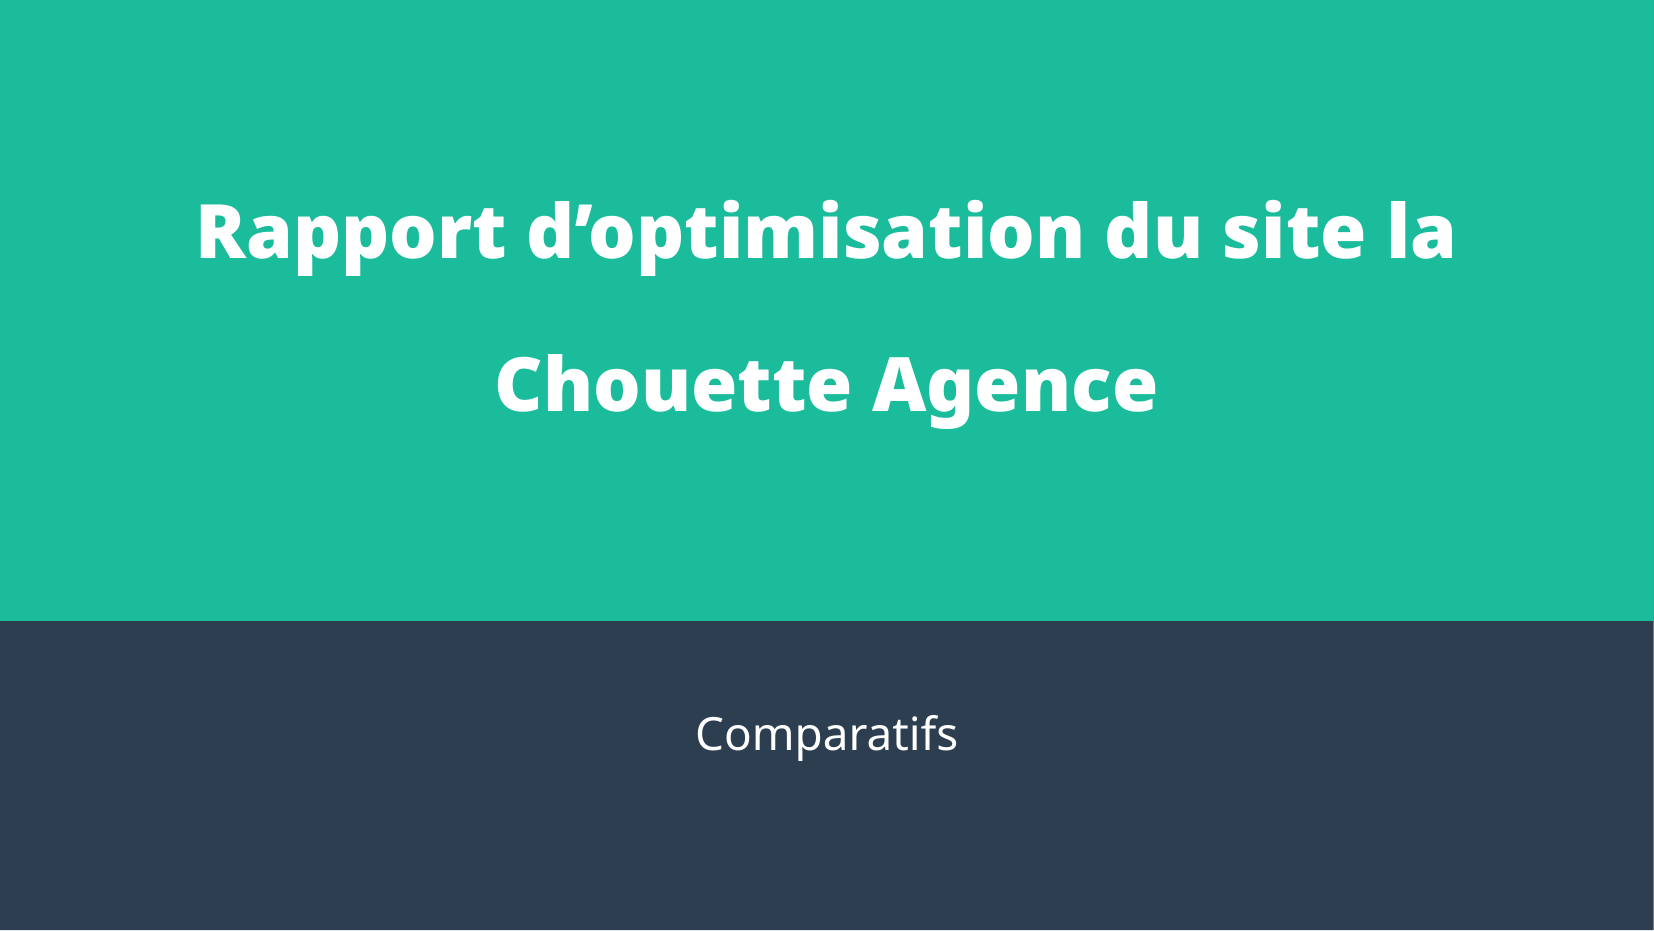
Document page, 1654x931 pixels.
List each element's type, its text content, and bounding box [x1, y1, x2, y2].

subtitle Comparatifs [59, 642, 1595, 886]
title Rapport d’optimisation du site la Chouette Agence [59, 139, 1595, 422]
